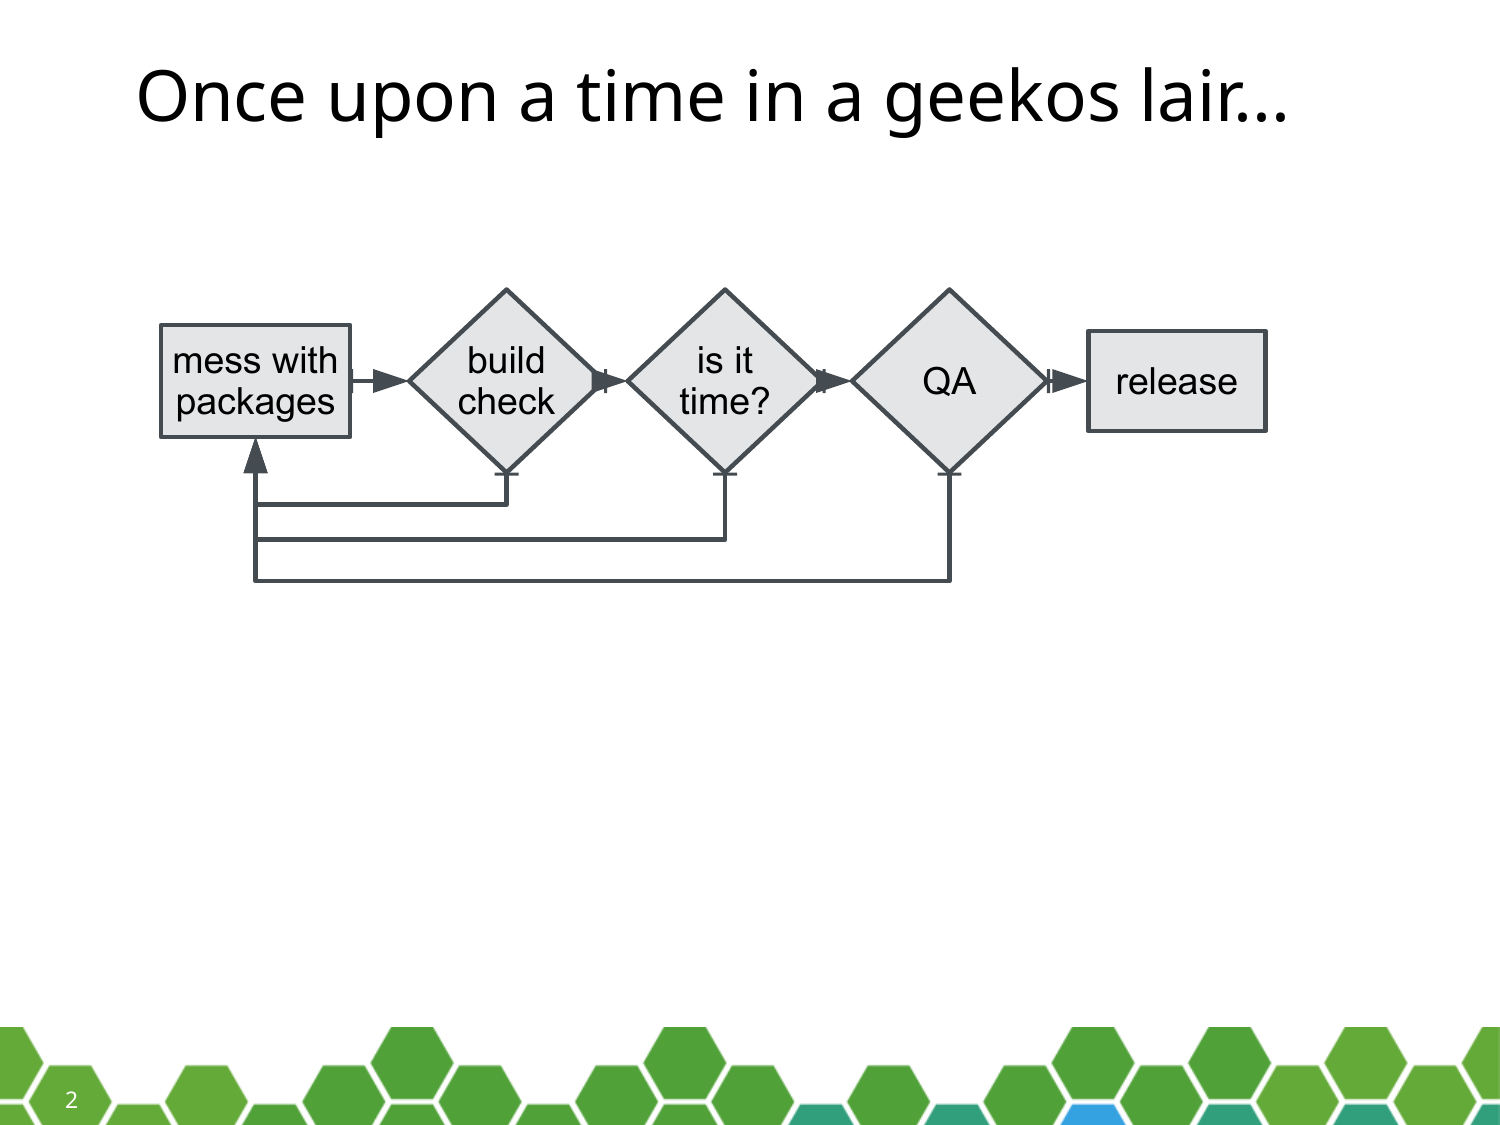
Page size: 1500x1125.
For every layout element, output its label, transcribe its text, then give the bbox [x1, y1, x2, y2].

text_box QA [852, 289, 1046, 472]
picture [0, 1027, 1500, 1125]
text_box release [1088, 330, 1266, 432]
text_box is it time? [628, 289, 816, 472]
text_box build check [410, 289, 592, 472]
title Once upon a time in a geekos lair... [135, 12, 1372, 175]
text_box mess with packages [161, 324, 351, 438]
